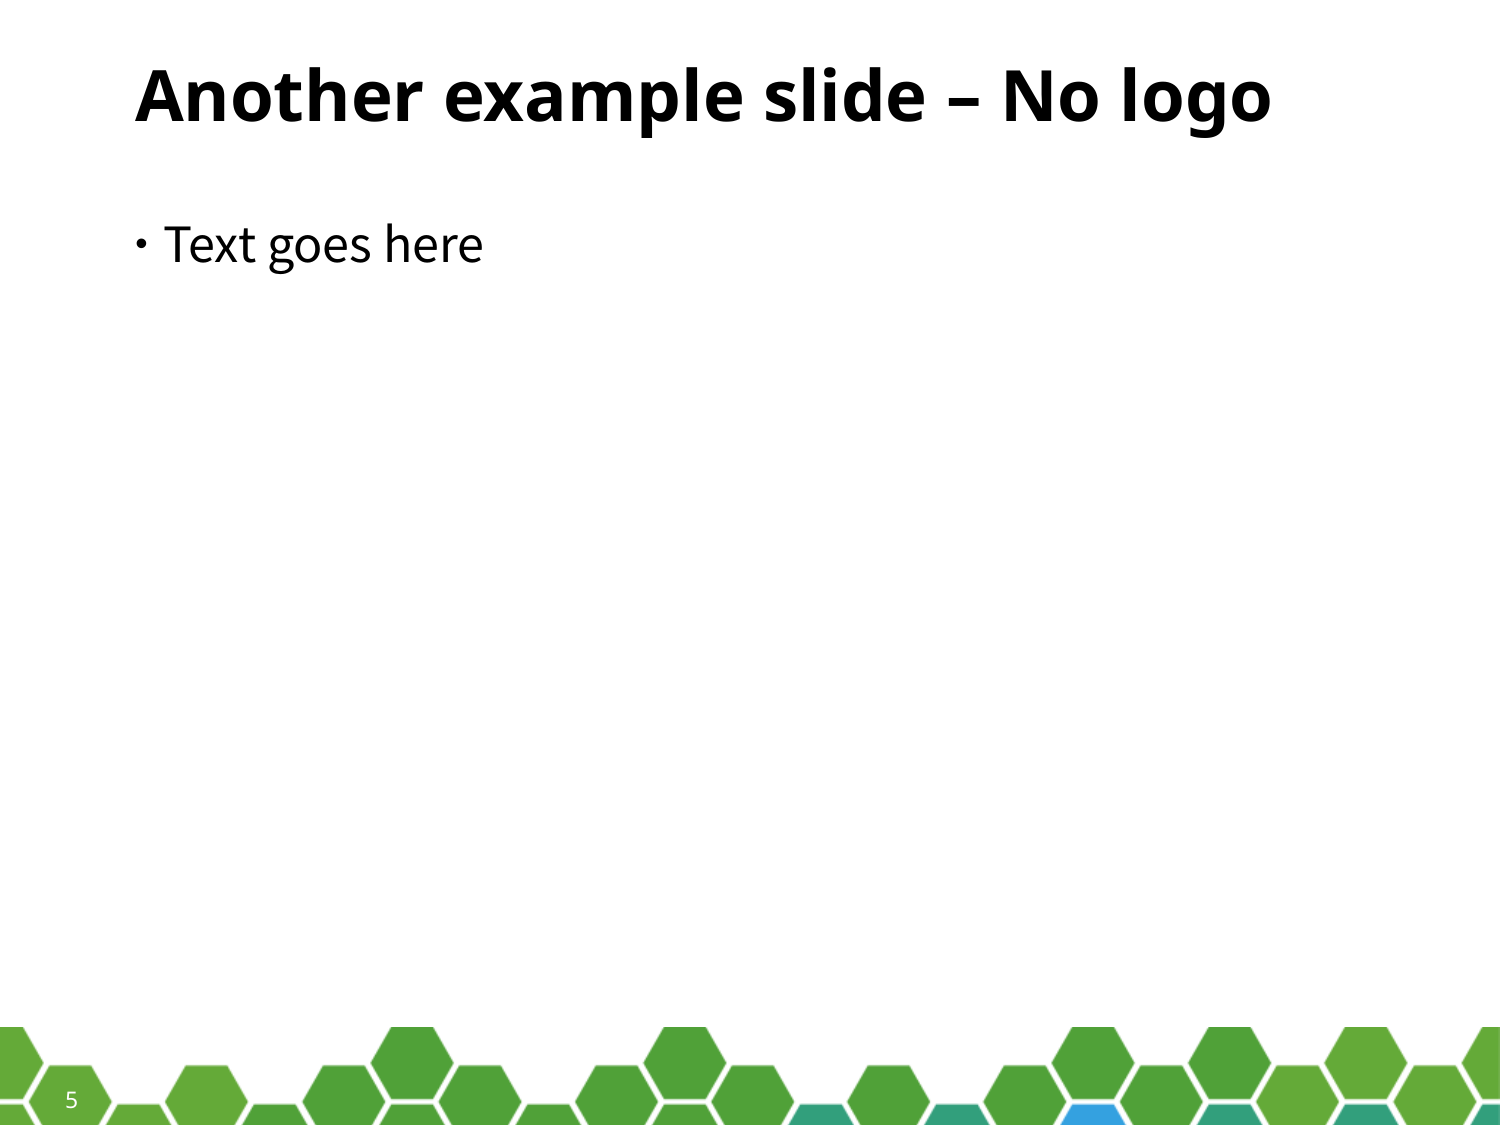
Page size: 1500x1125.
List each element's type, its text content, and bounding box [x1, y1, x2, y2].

title Another example slide – No logo [135, 12, 1372, 175]
list Text goes here [135, 208, 1372, 862]
picture [0, 1027, 1500, 1125]
